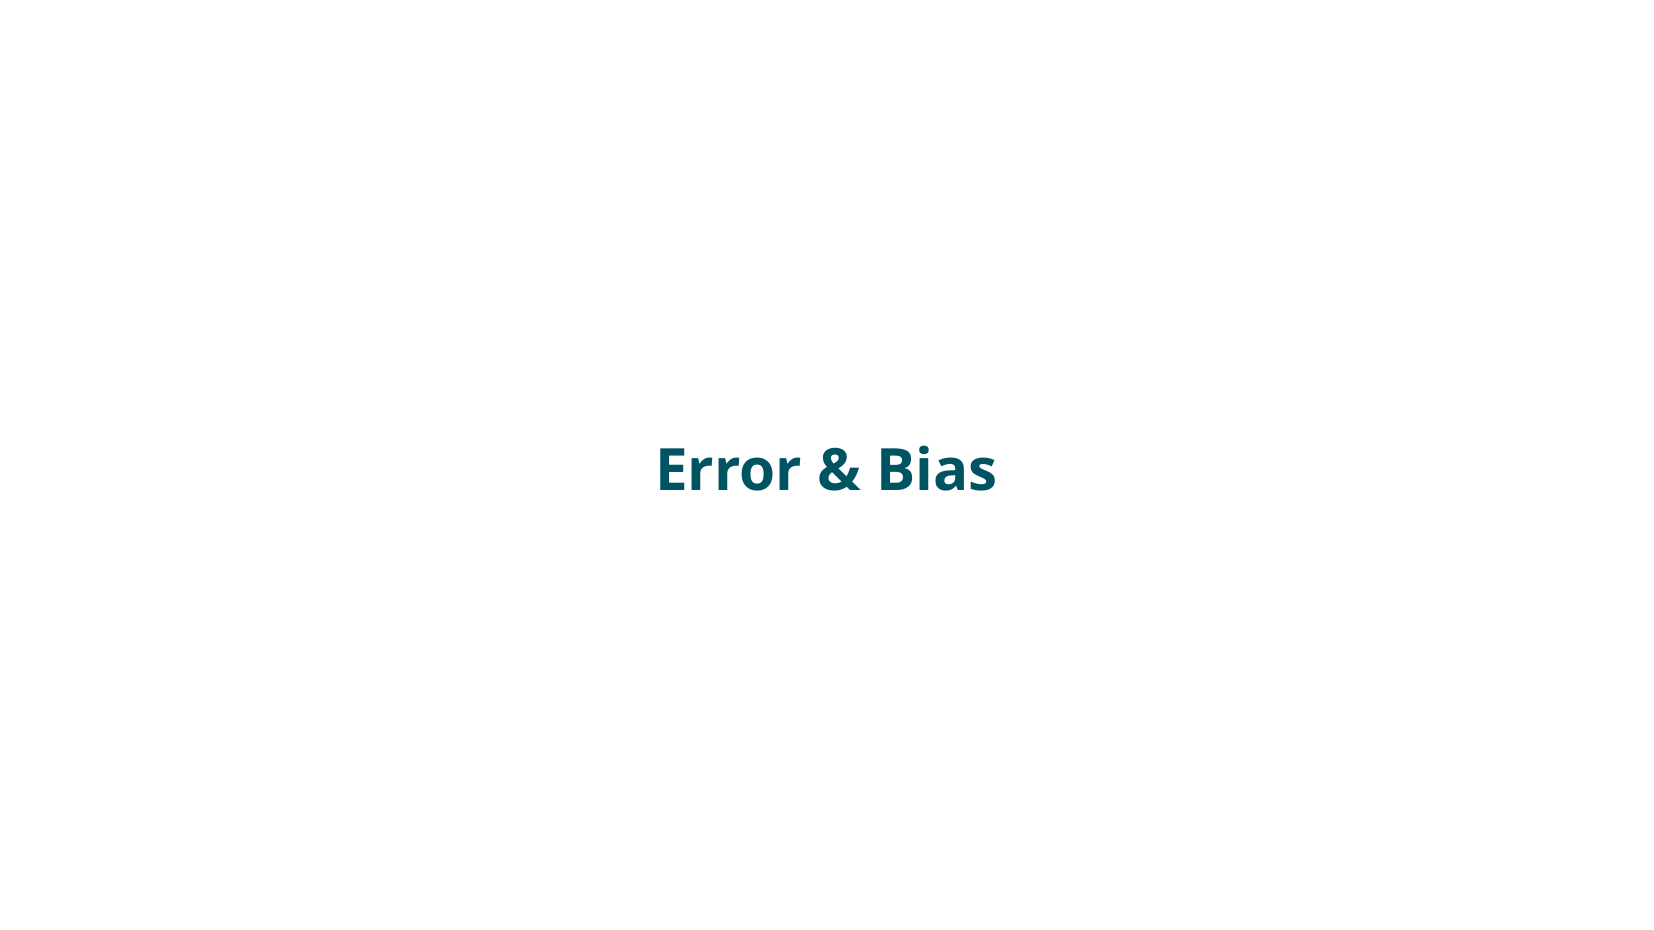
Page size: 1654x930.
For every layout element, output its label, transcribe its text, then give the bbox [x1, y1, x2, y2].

text_box Error & Bias [56, 417, 1597, 513]
